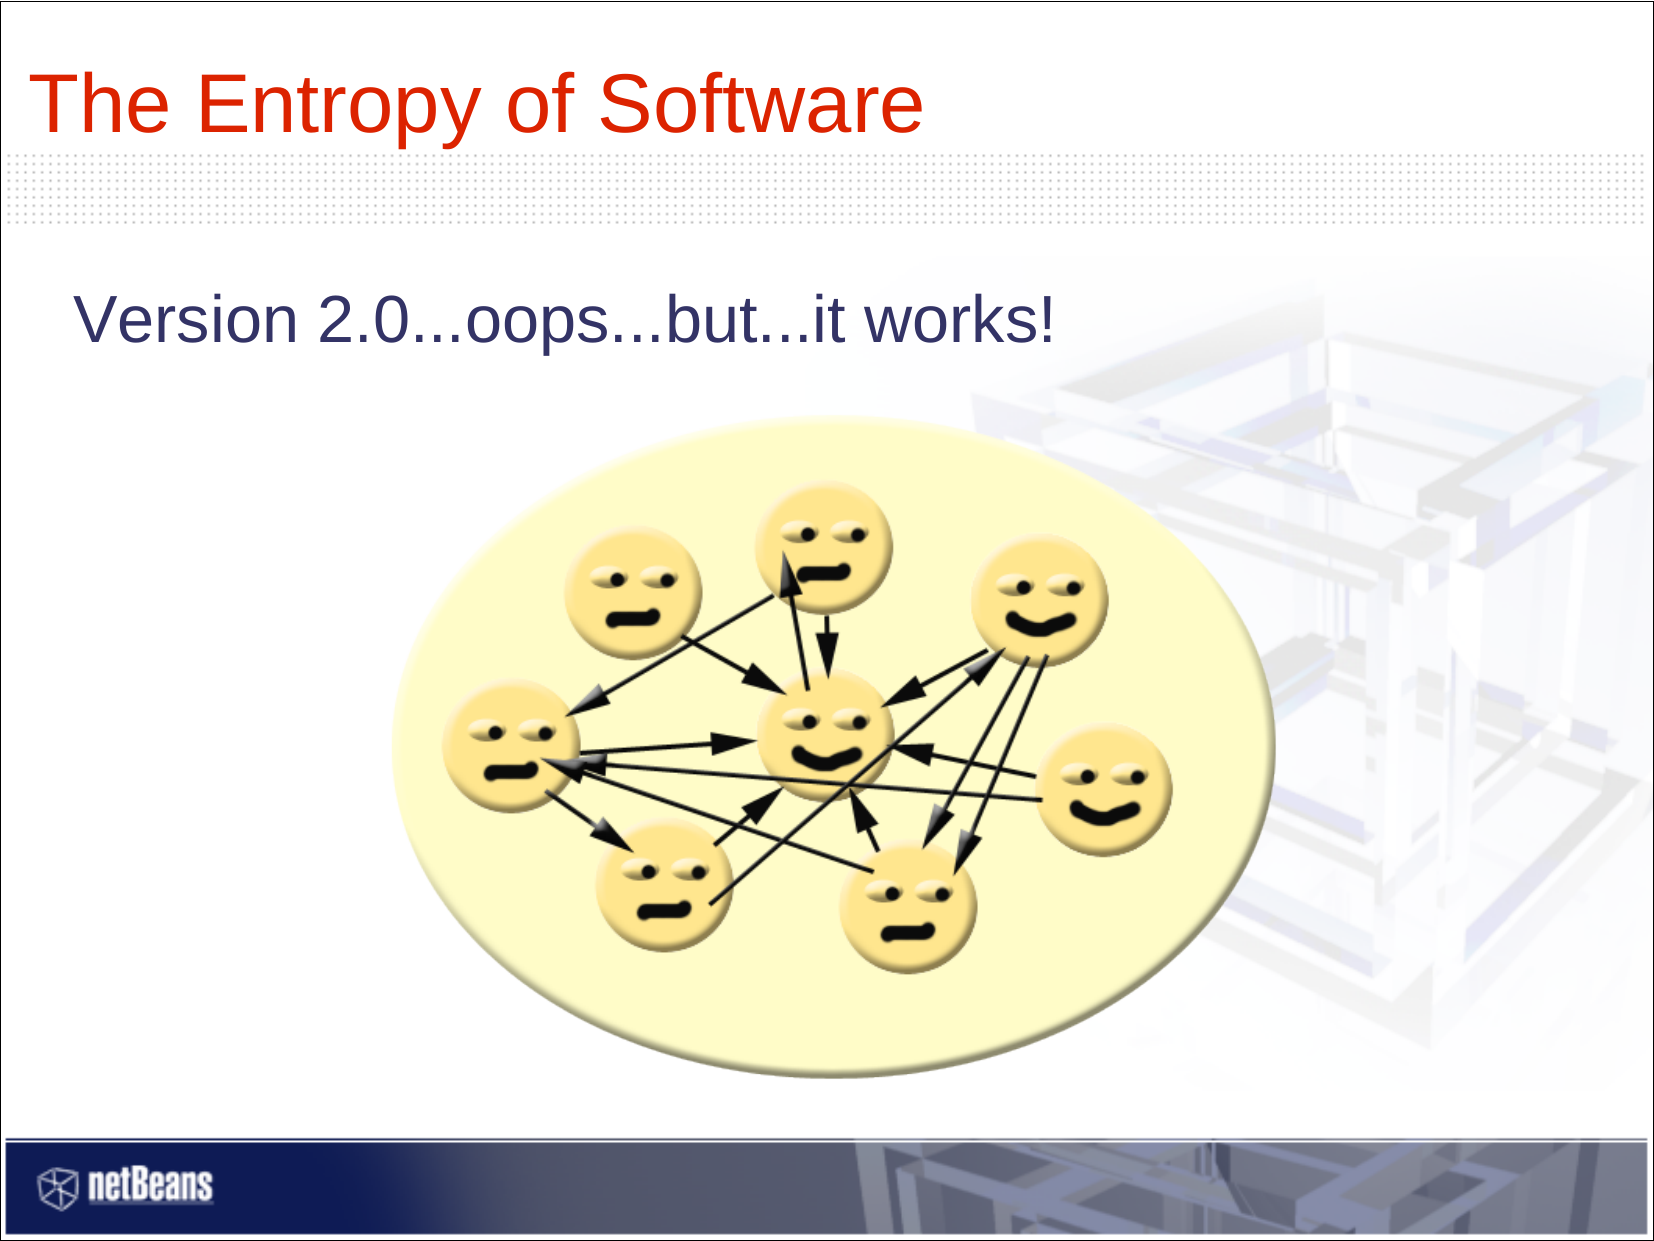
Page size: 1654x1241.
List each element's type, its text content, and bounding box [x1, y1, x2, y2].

title The Entropy of Software [28, 0, 1619, 208]
list Version 2.0...oops...but...it works! [73, 282, 1574, 1127]
picture [1, 2, 1653, 1240]
